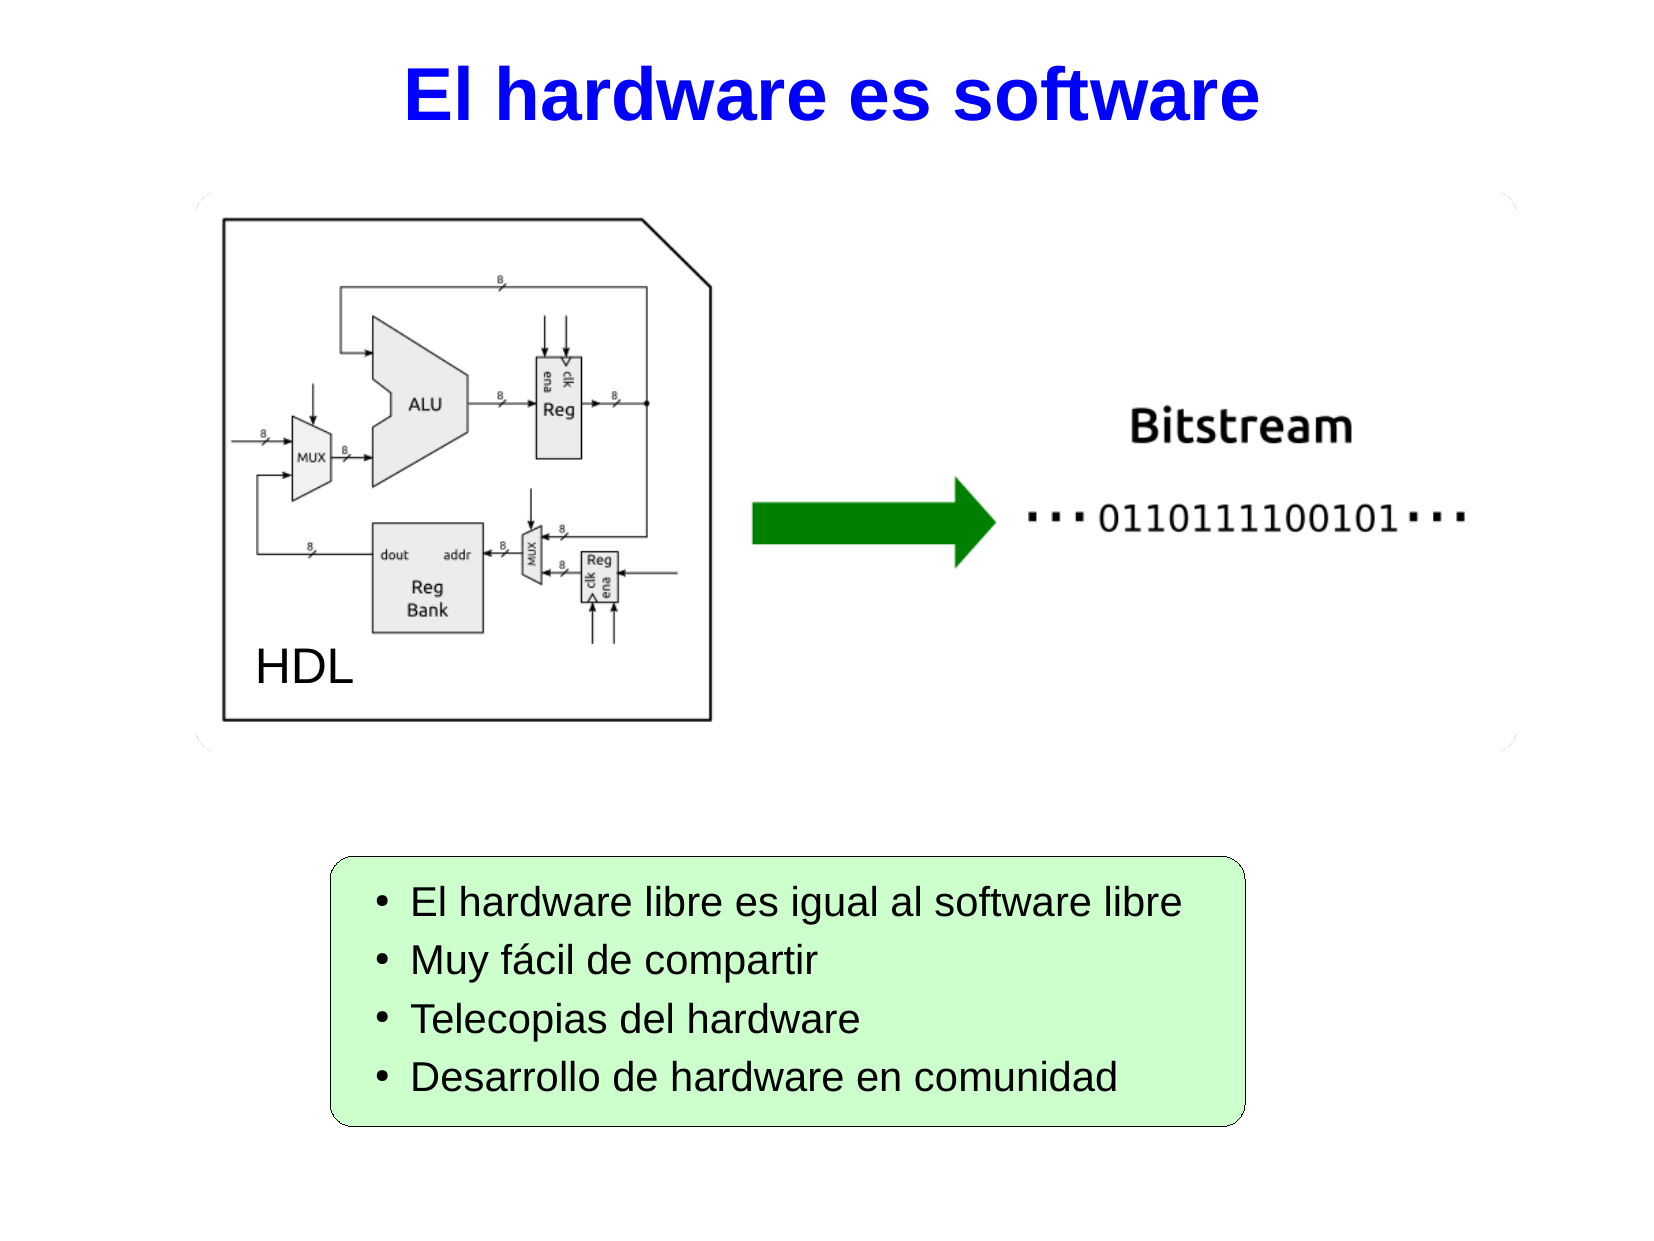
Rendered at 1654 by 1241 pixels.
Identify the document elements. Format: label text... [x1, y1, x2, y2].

text_box HDL [240, 631, 376, 708]
picture [195, 192, 1518, 752]
text_box El hardware es software [105, 45, 1561, 182]
text_box [330, 856, 1245, 1127]
text_box El hardware libre es igual al software libre Muy fácil de compartir Telecopias del hardware Desarrollo de hardware en comunidad [360, 871, 1261, 1108]
